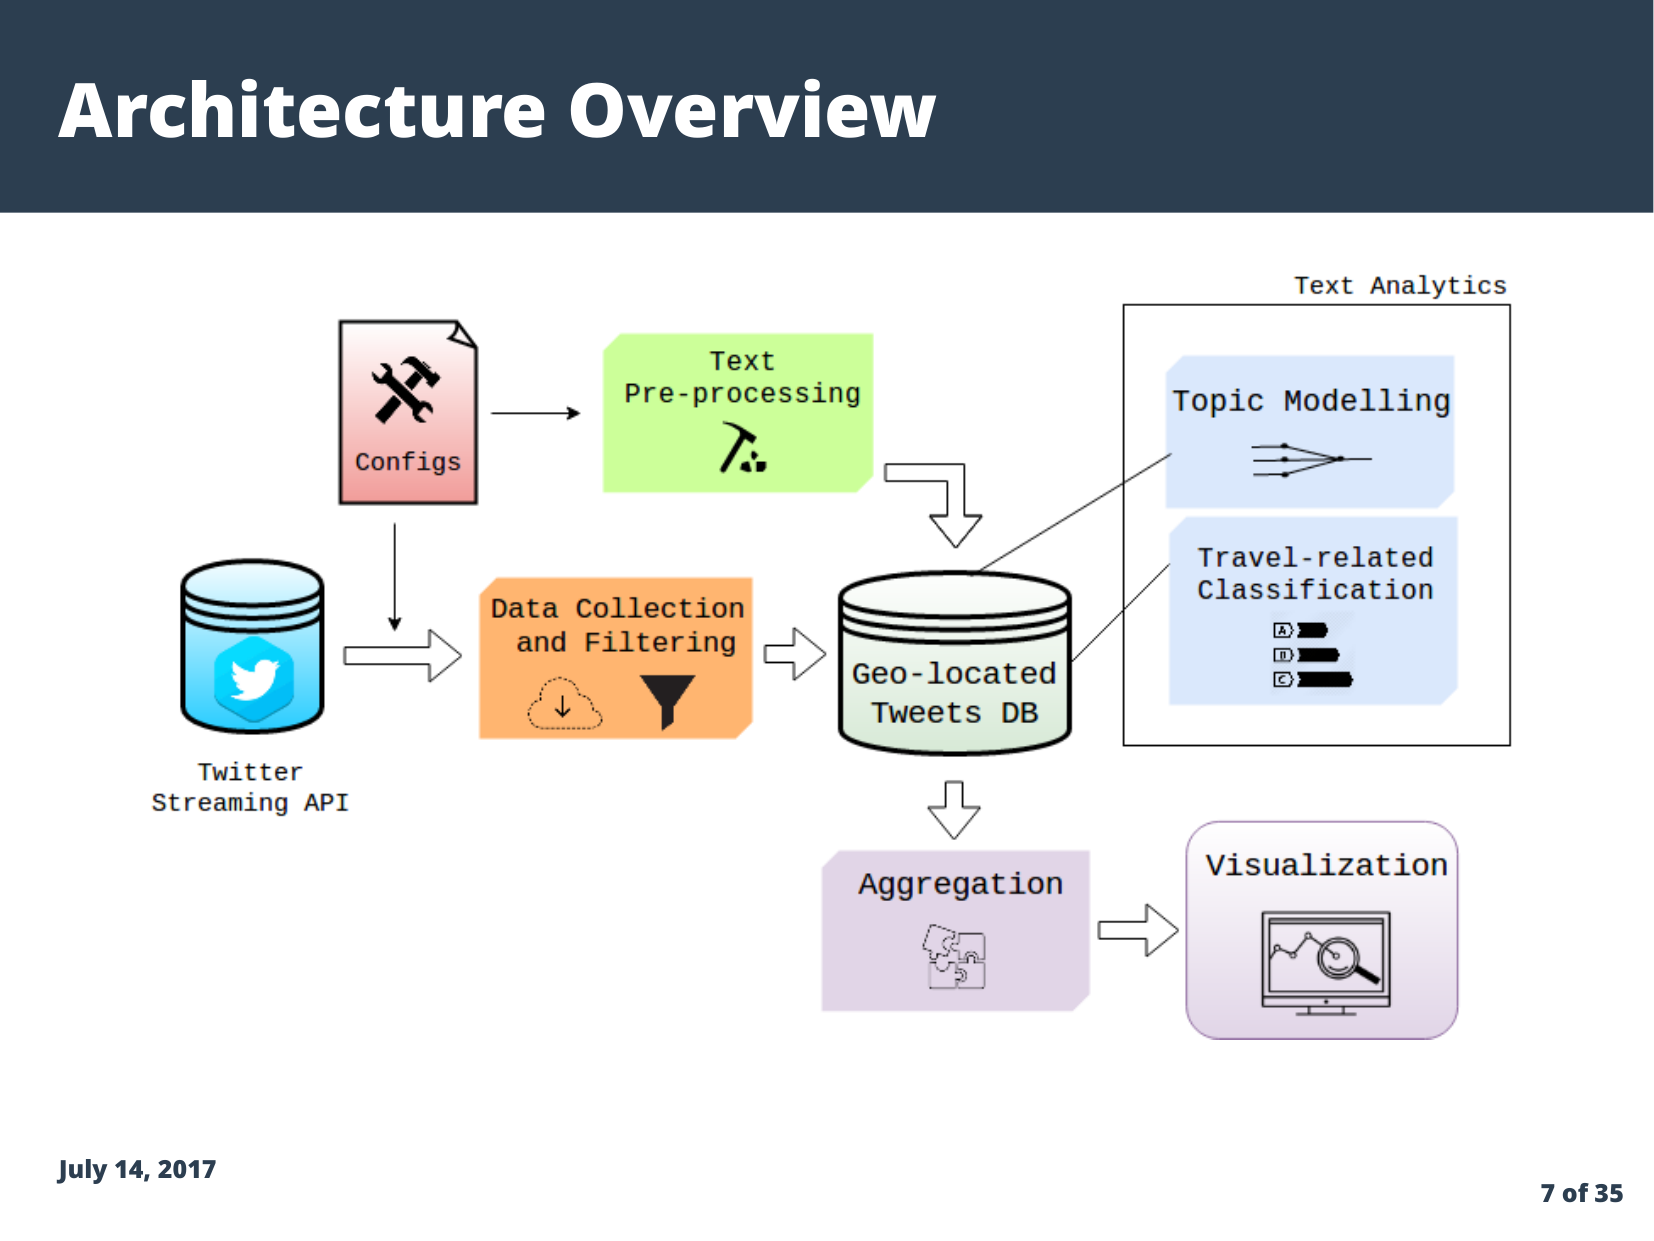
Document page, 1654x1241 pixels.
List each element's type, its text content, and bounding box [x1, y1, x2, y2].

picture [140, 267, 1513, 1040]
title Architecture Overview [59, 29, 1595, 187]
